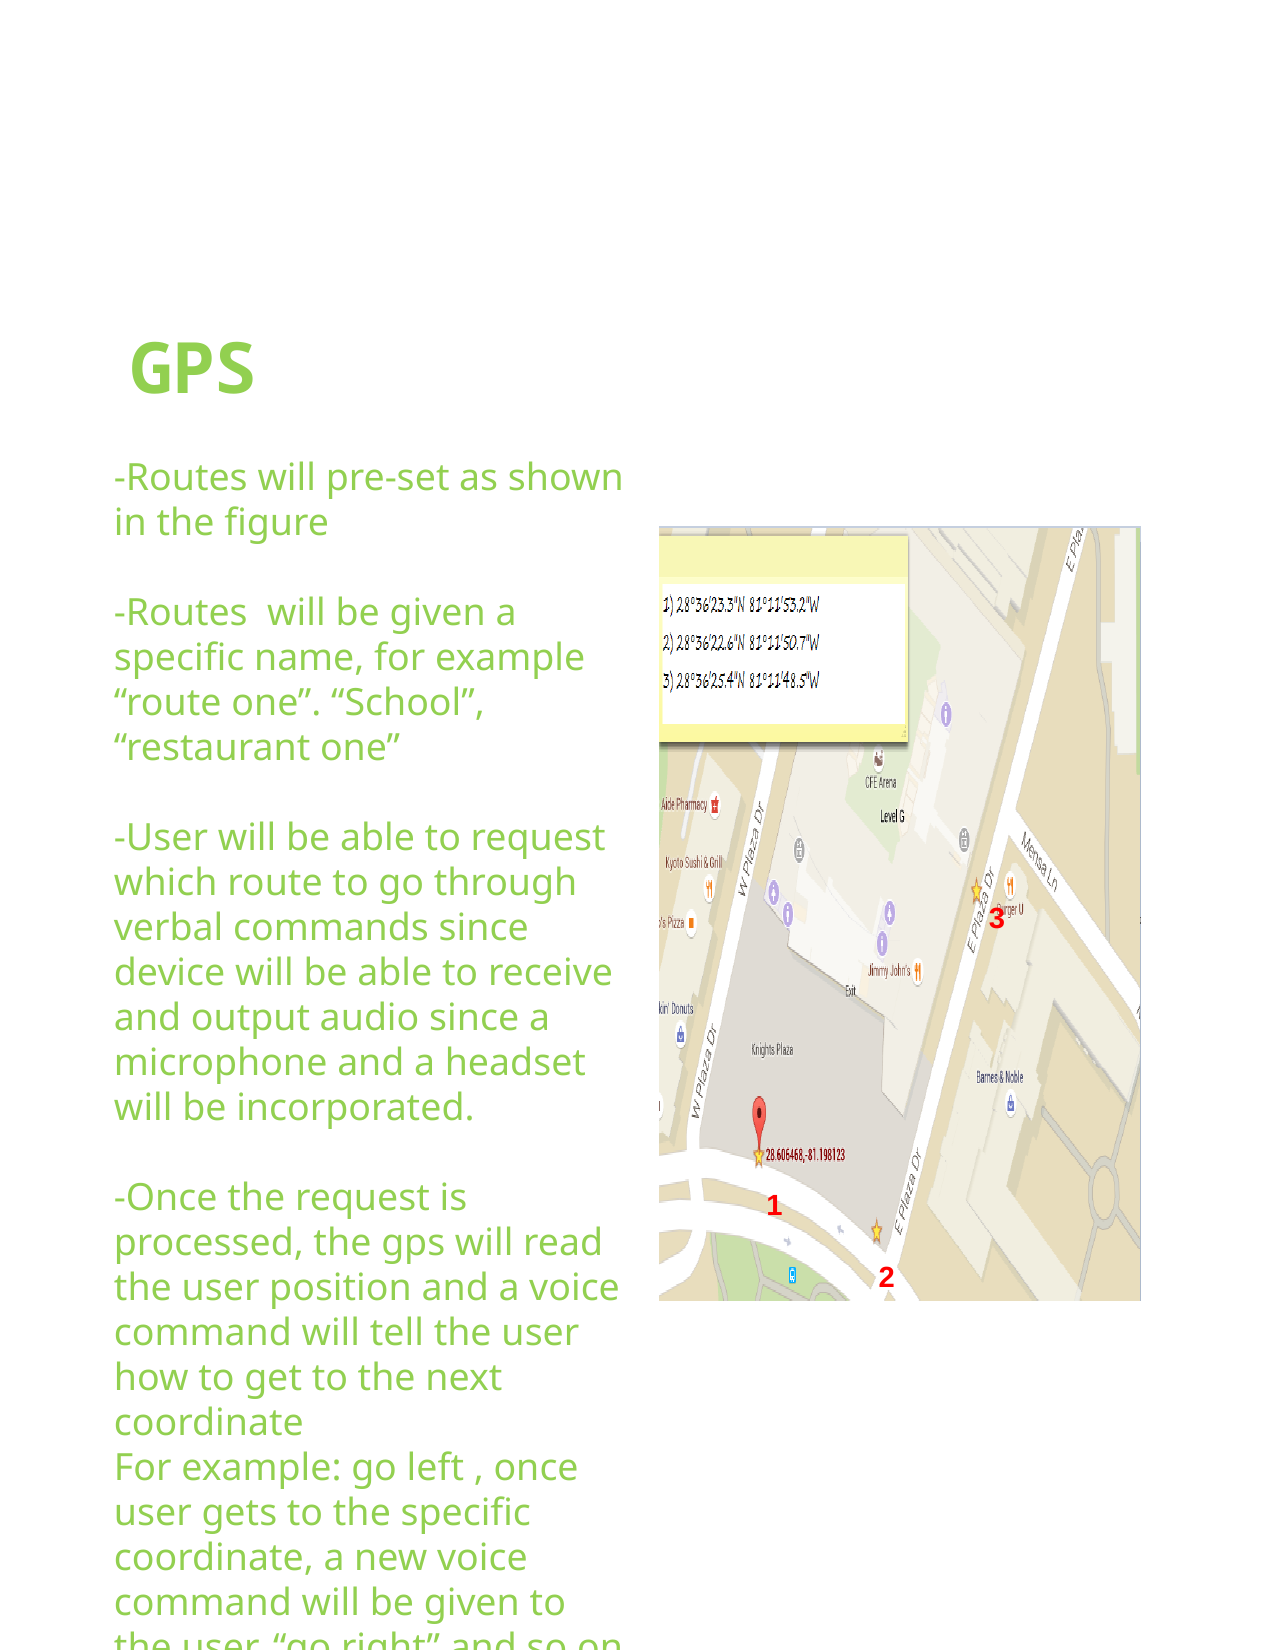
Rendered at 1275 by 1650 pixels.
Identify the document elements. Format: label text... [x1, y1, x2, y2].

text_box 3 [978, 884, 1004, 943]
title GPS [115, 160, 1072, 417]
text_box 2 [863, 1242, 899, 1301]
text_box -Routes will pre-set as shown in the figure -Routes will be given a specific name, for example “route one”. “School”, “restaurant one” -User will be able to request which route to go through verbal commands since device will be able to receive and output audio since a microphone and a headset will be incorporated. -Once the request is processed, the gps will read the user position and a voice command will tell the user how to get to the next coordinate For example: go left , once user gets to the specific coordinate, a new voice command will be given to the user, “go right” and so on until the user gets to the final destination. [98, 437, 641, 1212]
text_box 1 [751, 1171, 787, 1219]
picture [659, 526, 1141, 1301]
